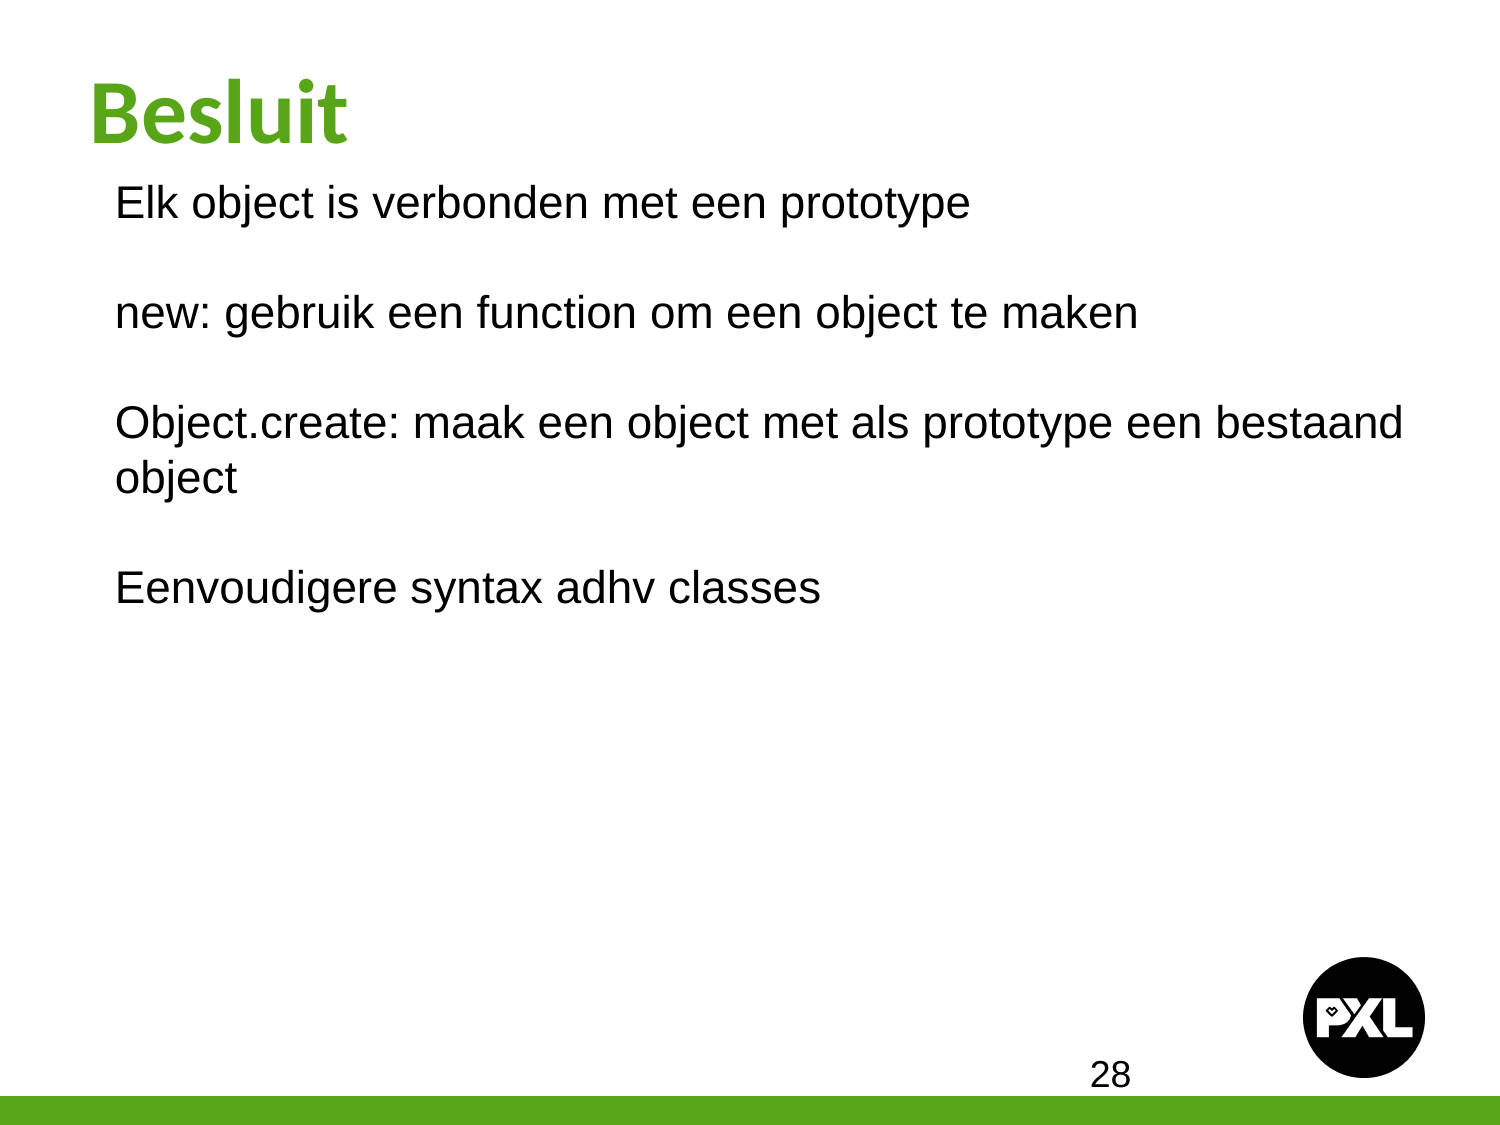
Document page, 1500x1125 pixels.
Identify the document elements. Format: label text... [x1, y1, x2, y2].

picture [1303, 988, 1425, 1078]
text_box Besluit [75, 45, 1425, 233]
text_box Elk object is verbonden met een prototype new: gebruik een function om een object te maken Object.create: maak een object met als prototype een bestaand object Eenvoudigere syntax adhv classes [100, 165, 1500, 988]
text_box <number> [1074, 1042, 1304, 1103]
